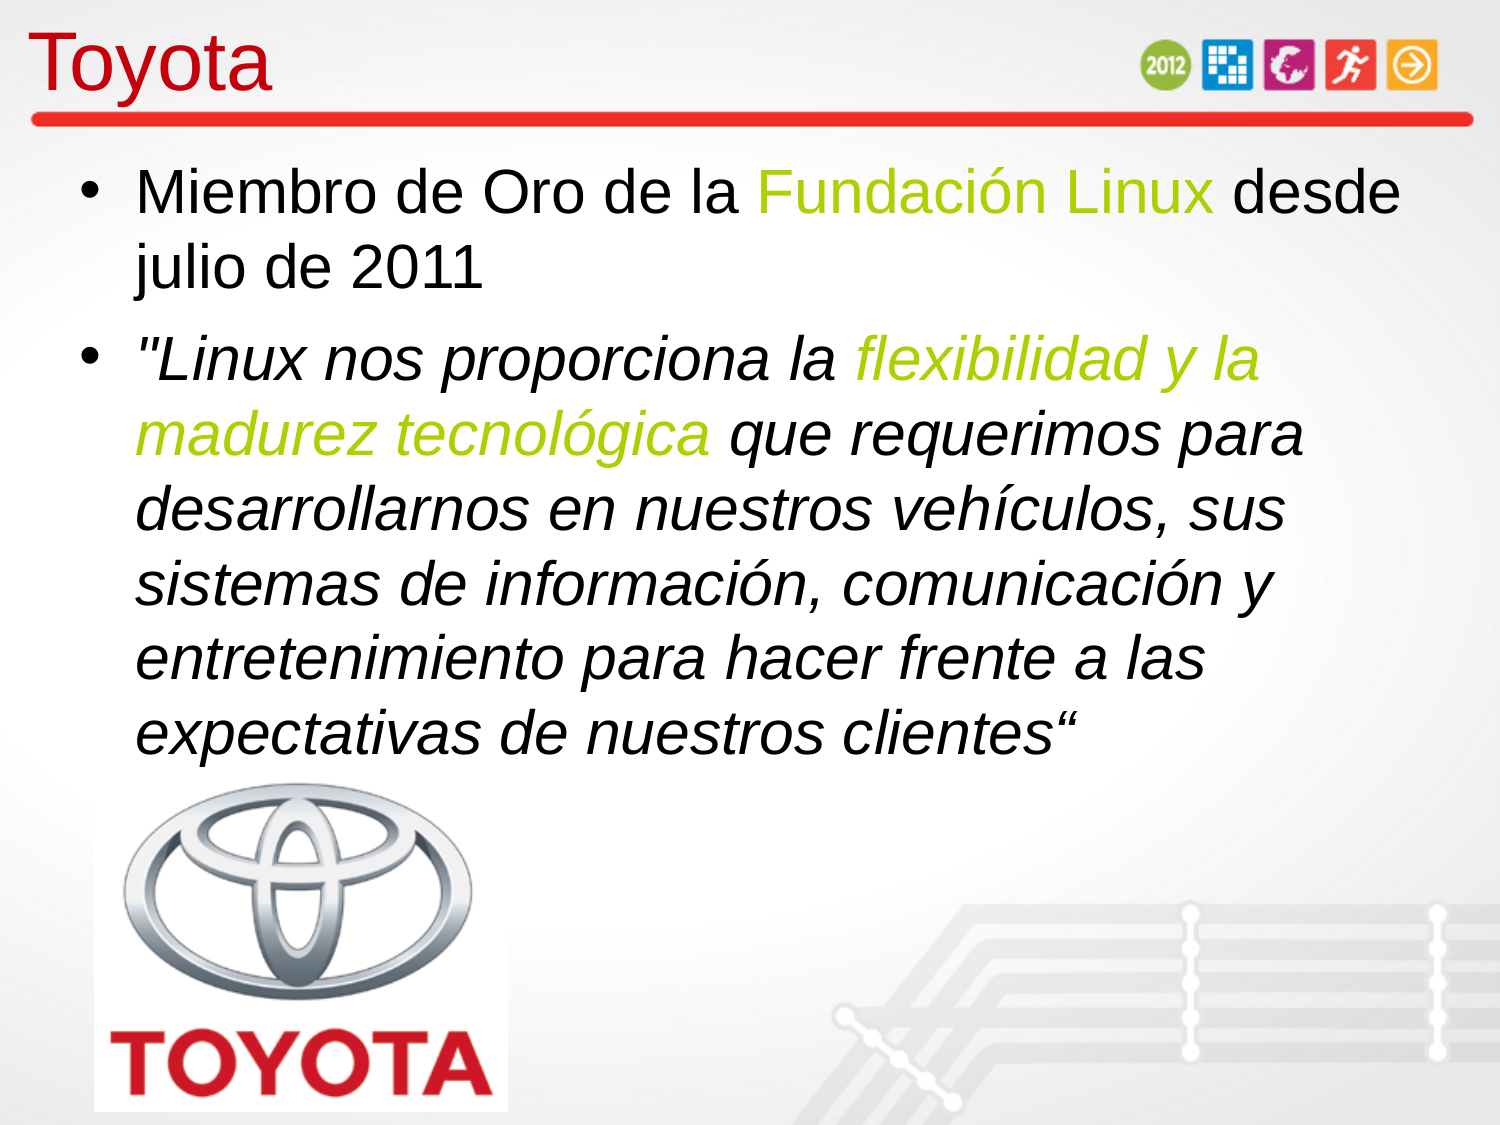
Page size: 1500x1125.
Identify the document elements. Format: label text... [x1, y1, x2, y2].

title Toyota [12, 0, 976, 121]
list Miembro de Oro de la Fundación Linux desde julio de 2011 "Linux nos proporciona la flexibilidad y la madurez tecnológica que requerimos para desarrollarnos en nuestros vehículos, sus sistemas de información, comunicación y entretenimiento para hacer frente a las expectativas de nuestros clientes“ [64, 136, 1465, 788]
picture [0, 0, 1500, 1125]
